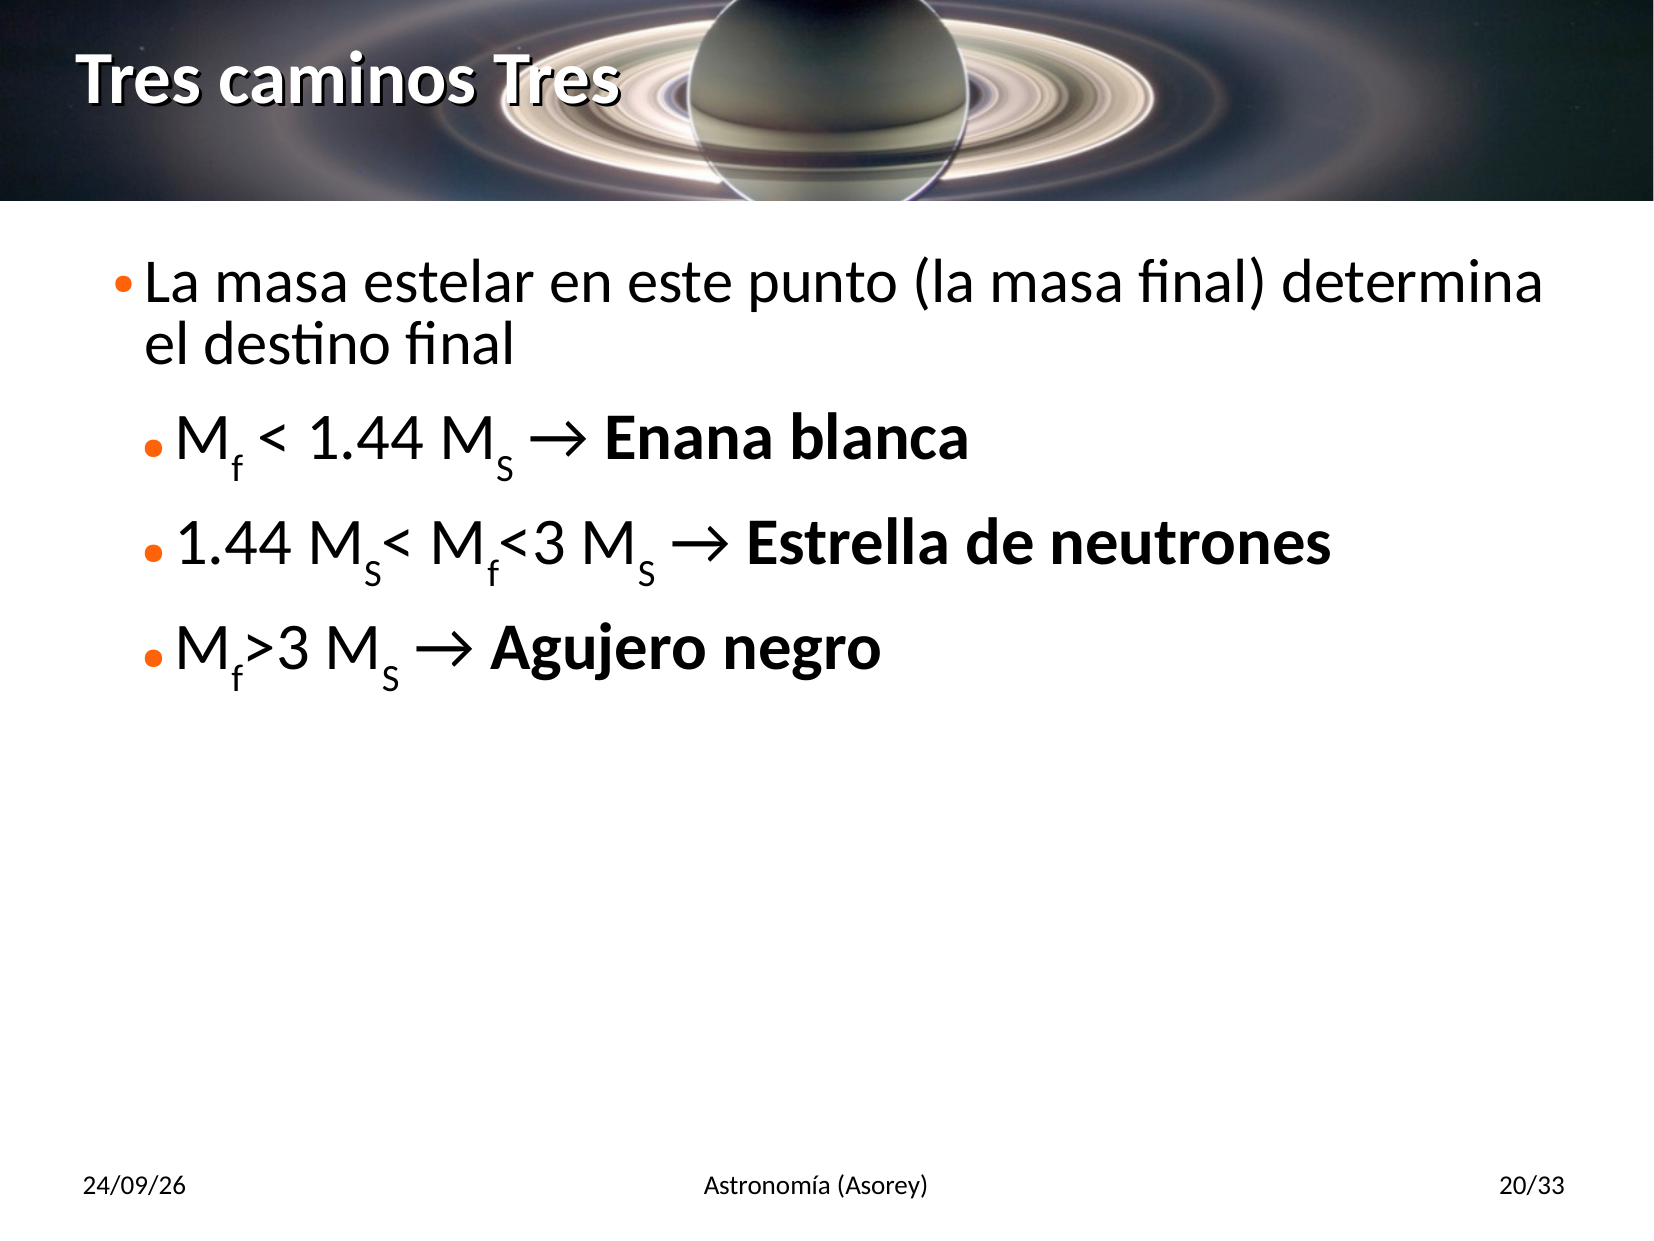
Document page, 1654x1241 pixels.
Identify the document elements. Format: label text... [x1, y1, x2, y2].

picture [0, 0, 1654, 201]
list La masa estelar en este punto (la masa final) determina el destino final Mf < 1.44 MS → Enana blanca 1.44 MS< Mf<3 MS → Estrella de neutrones Mf>3 MS → Agujero negro [82, 255, 1571, 1156]
title Tres caminos Tres [75, 19, 1564, 151]
